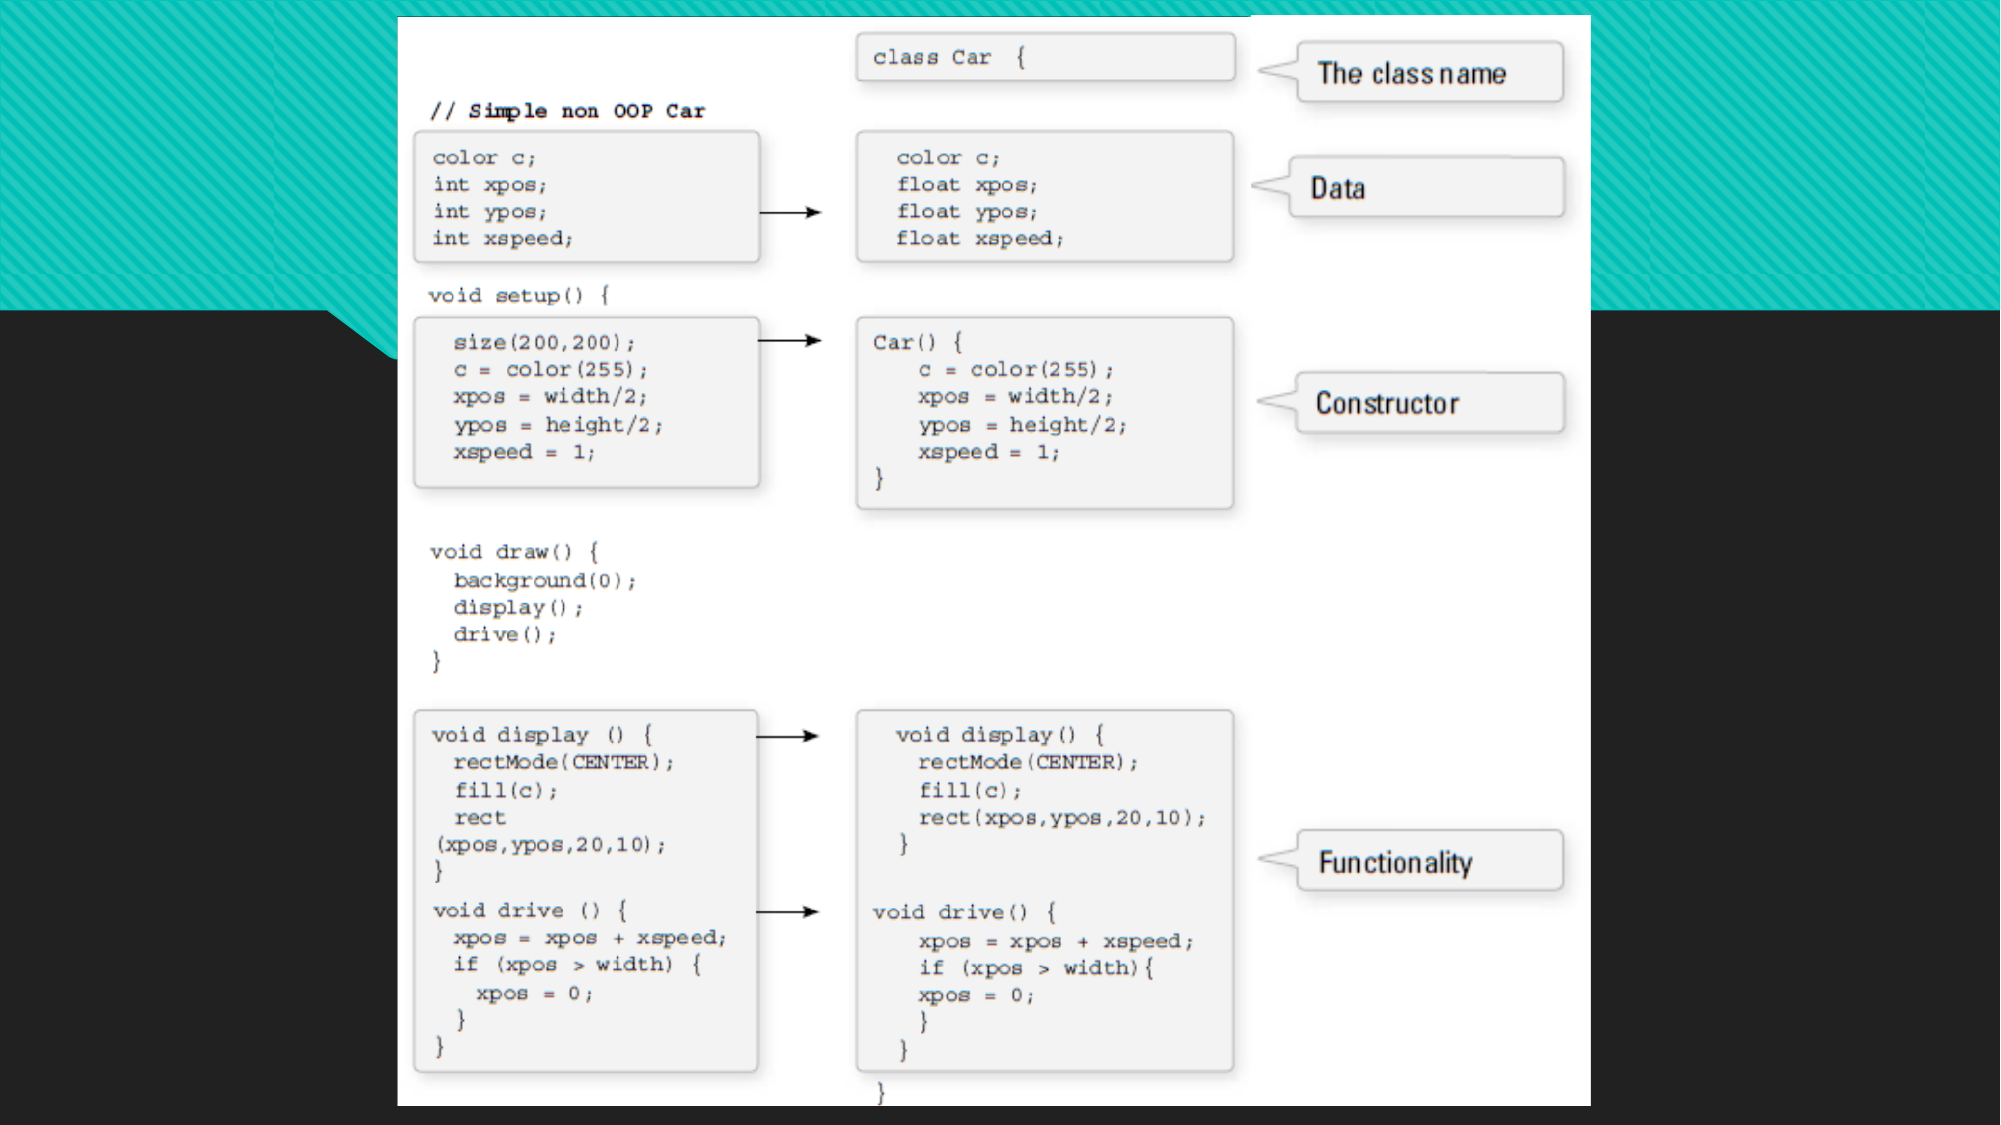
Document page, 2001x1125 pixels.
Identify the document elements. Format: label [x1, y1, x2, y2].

picture [397, 15, 1591, 1106]
